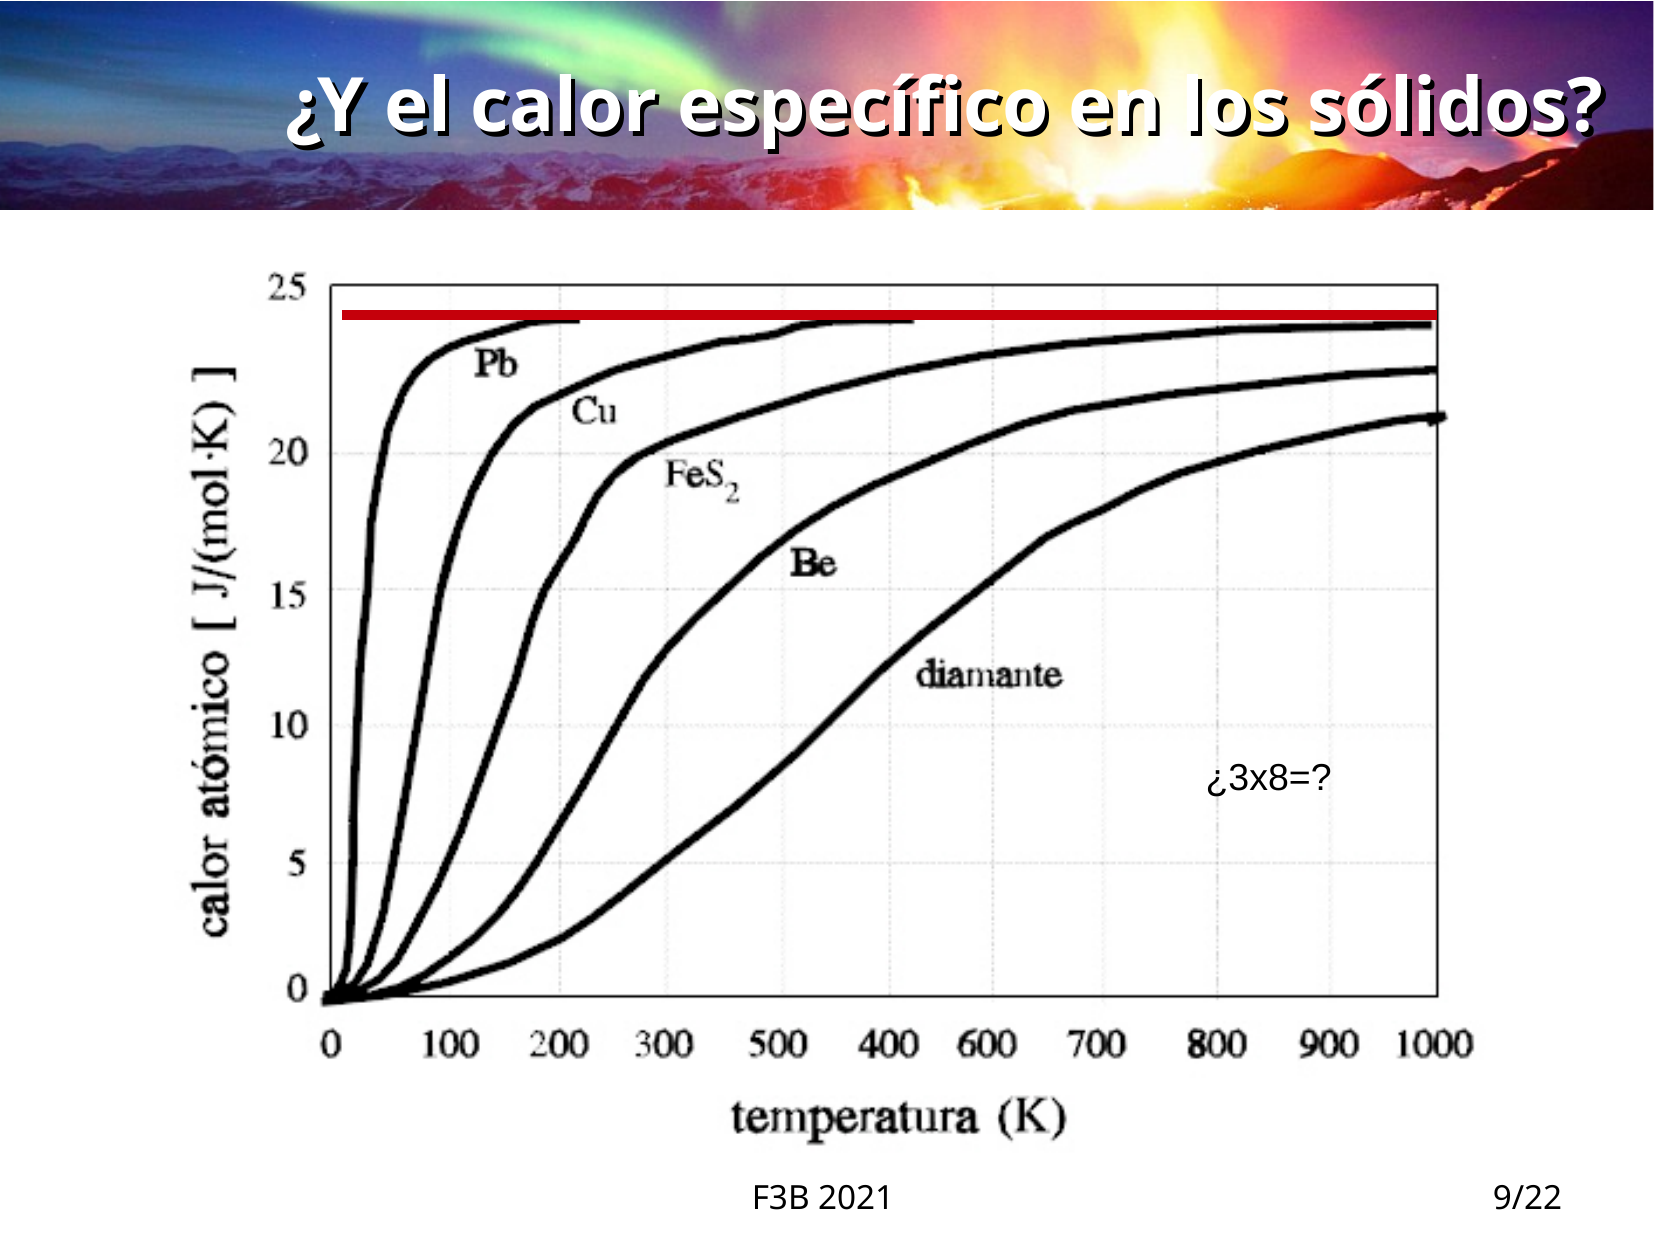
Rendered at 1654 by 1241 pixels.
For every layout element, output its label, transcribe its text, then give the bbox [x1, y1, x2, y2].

picture [157, 254, 1493, 1156]
text_box ¿3x8=? [1190, 749, 1397, 835]
picture [0, 1, 1654, 210]
title ¿Y el calor específico en los sólidos? [45, 15, 1606, 191]
